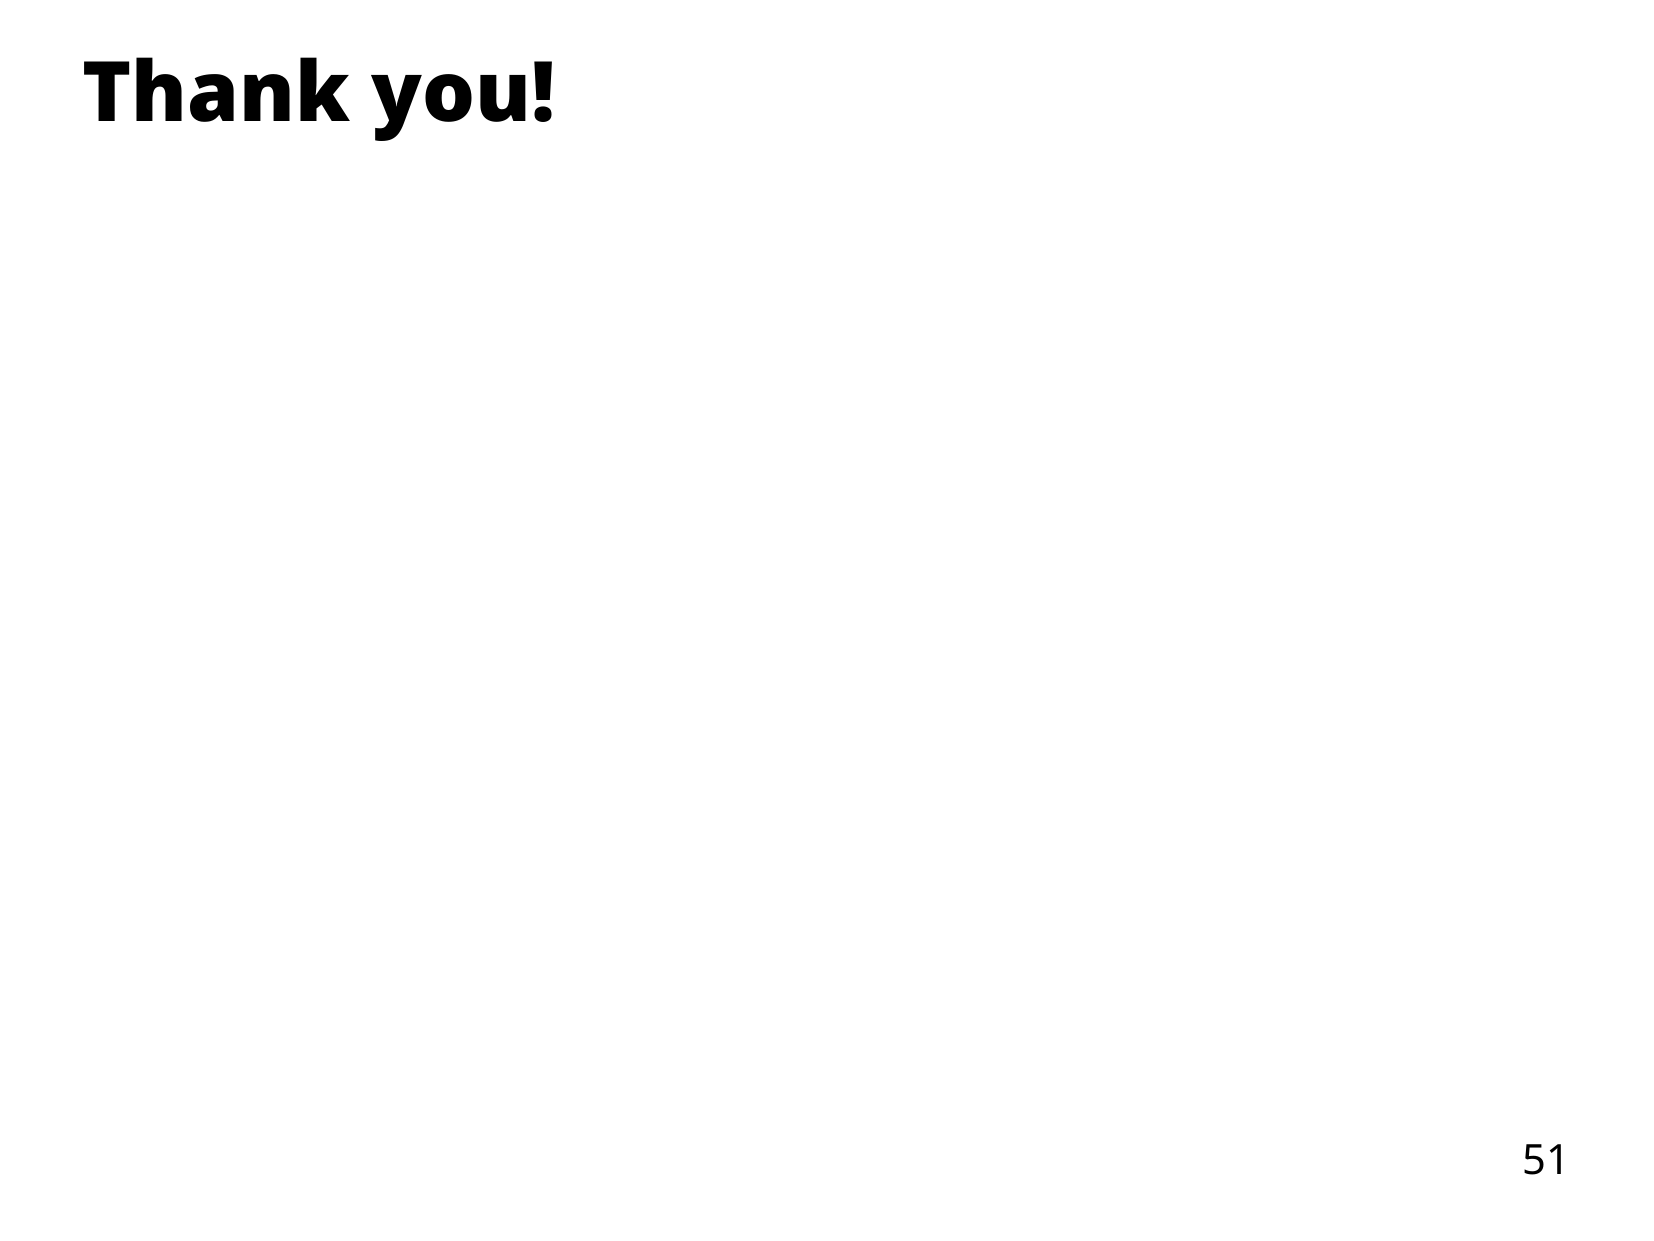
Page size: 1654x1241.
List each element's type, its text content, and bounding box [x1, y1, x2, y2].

title Thank you! [82, 37, 1571, 143]
